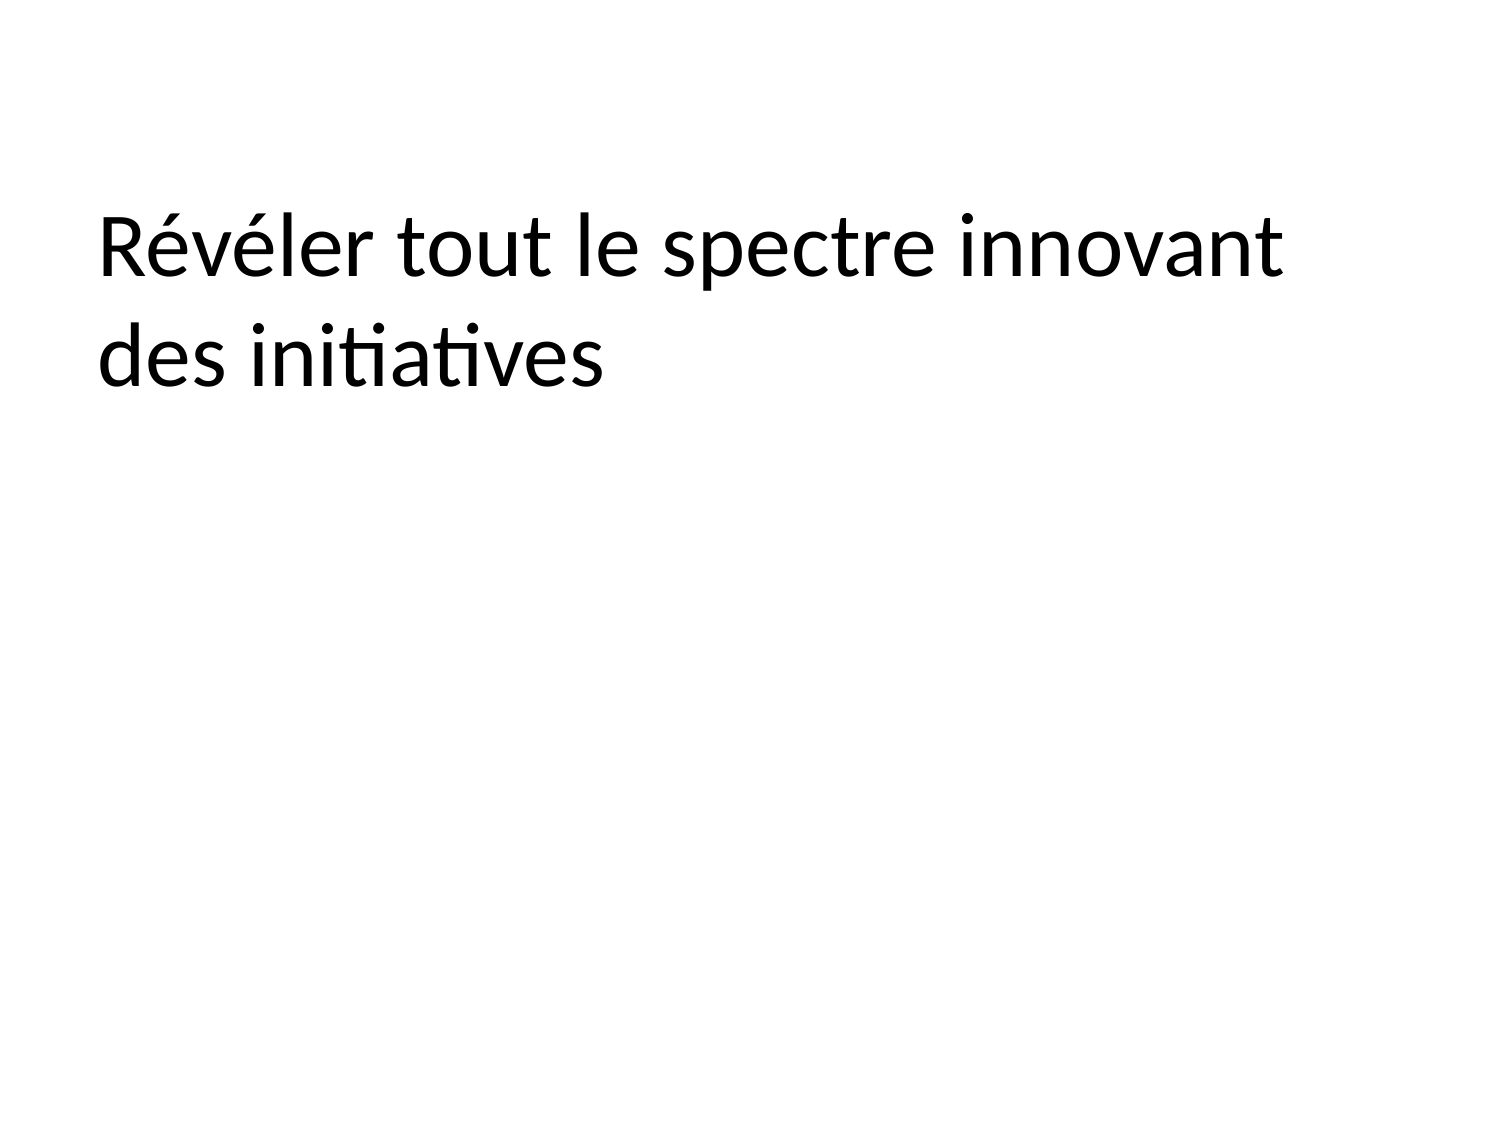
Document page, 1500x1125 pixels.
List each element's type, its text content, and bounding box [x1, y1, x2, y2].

title Révéler tout le spectre innovant des initiatives [82, 200, 1433, 389]
